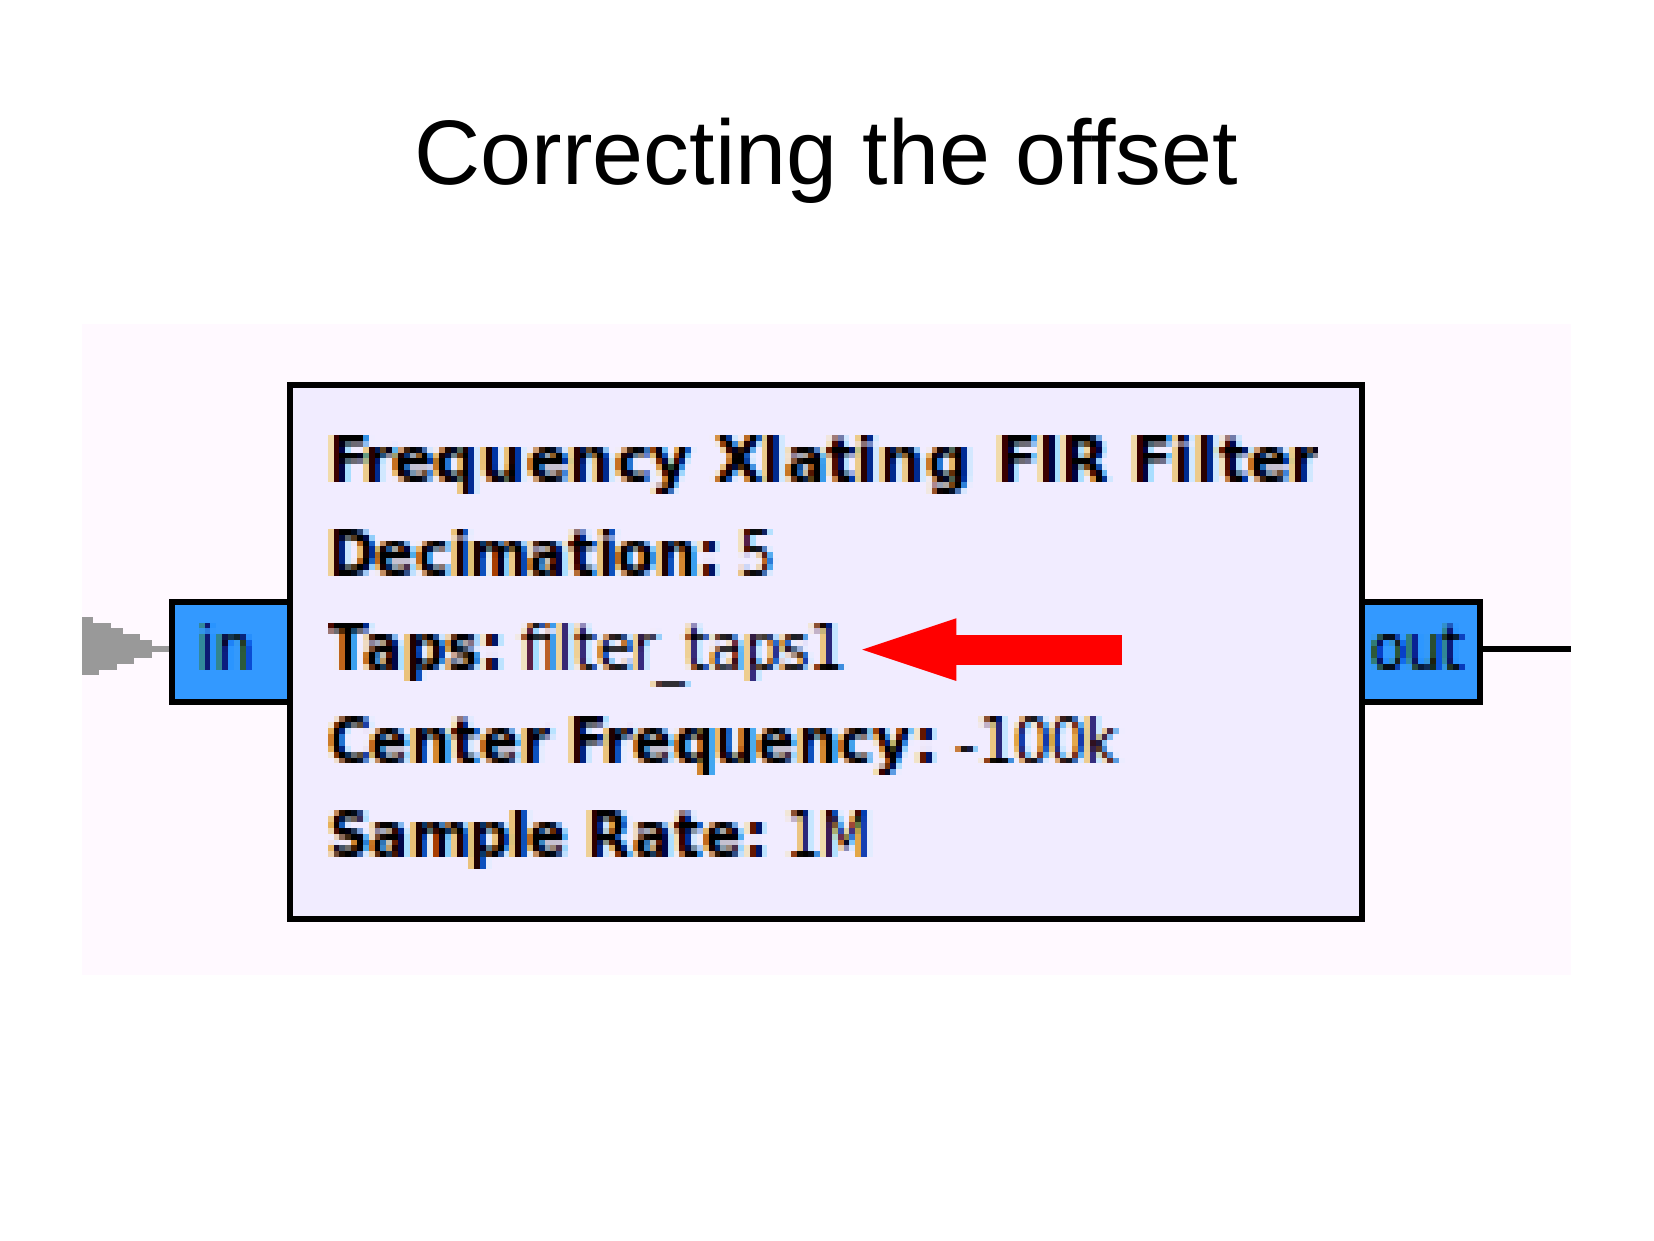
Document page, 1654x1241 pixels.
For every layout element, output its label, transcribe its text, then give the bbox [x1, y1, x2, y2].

picture [82, 324, 1571, 975]
title Correcting the offset [82, 49, 1571, 257]
